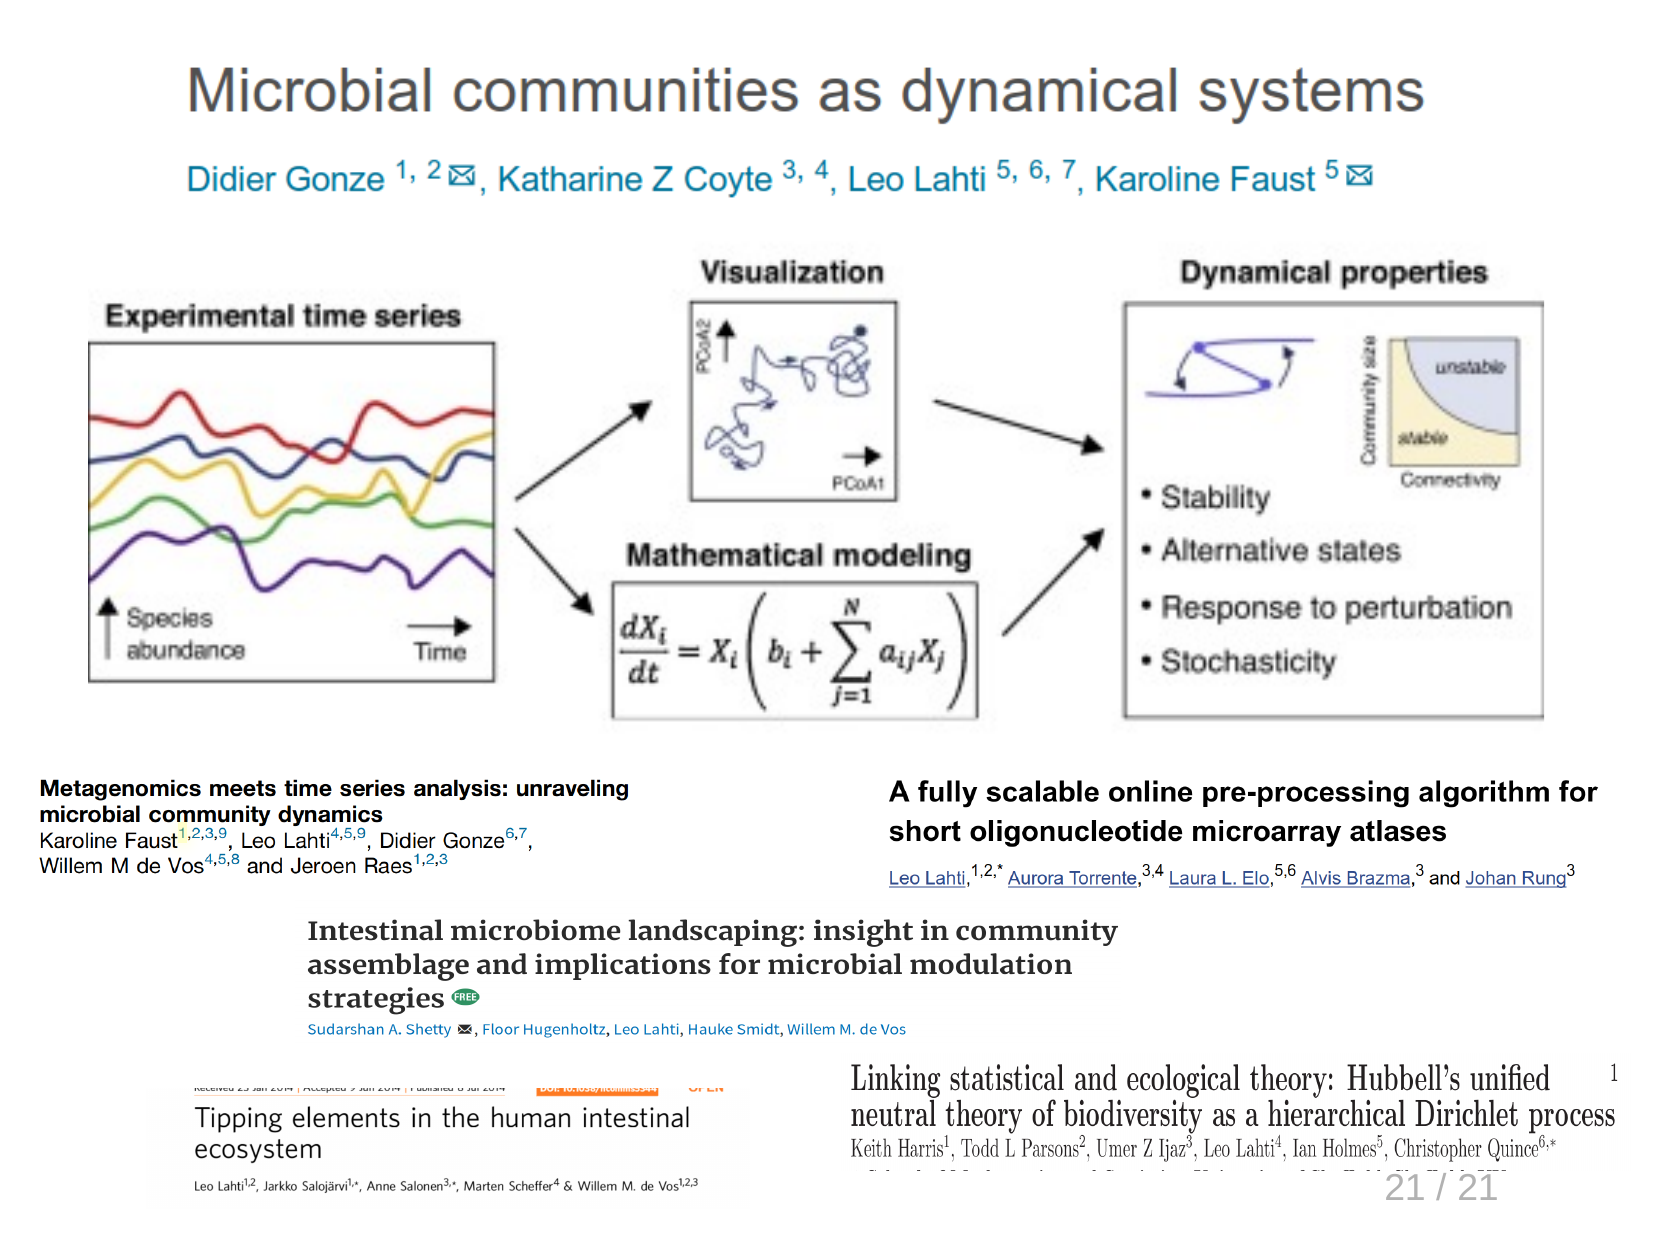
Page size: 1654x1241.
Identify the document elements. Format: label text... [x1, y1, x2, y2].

picture [839, 1053, 1632, 1171]
picture [9, 767, 652, 896]
text_box <number> / 21 [1369, 1159, 1646, 1220]
picture [295, 755, 1642, 1047]
picture [88, 237, 1545, 742]
picture [155, 46, 1492, 212]
picture [146, 1088, 750, 1209]
